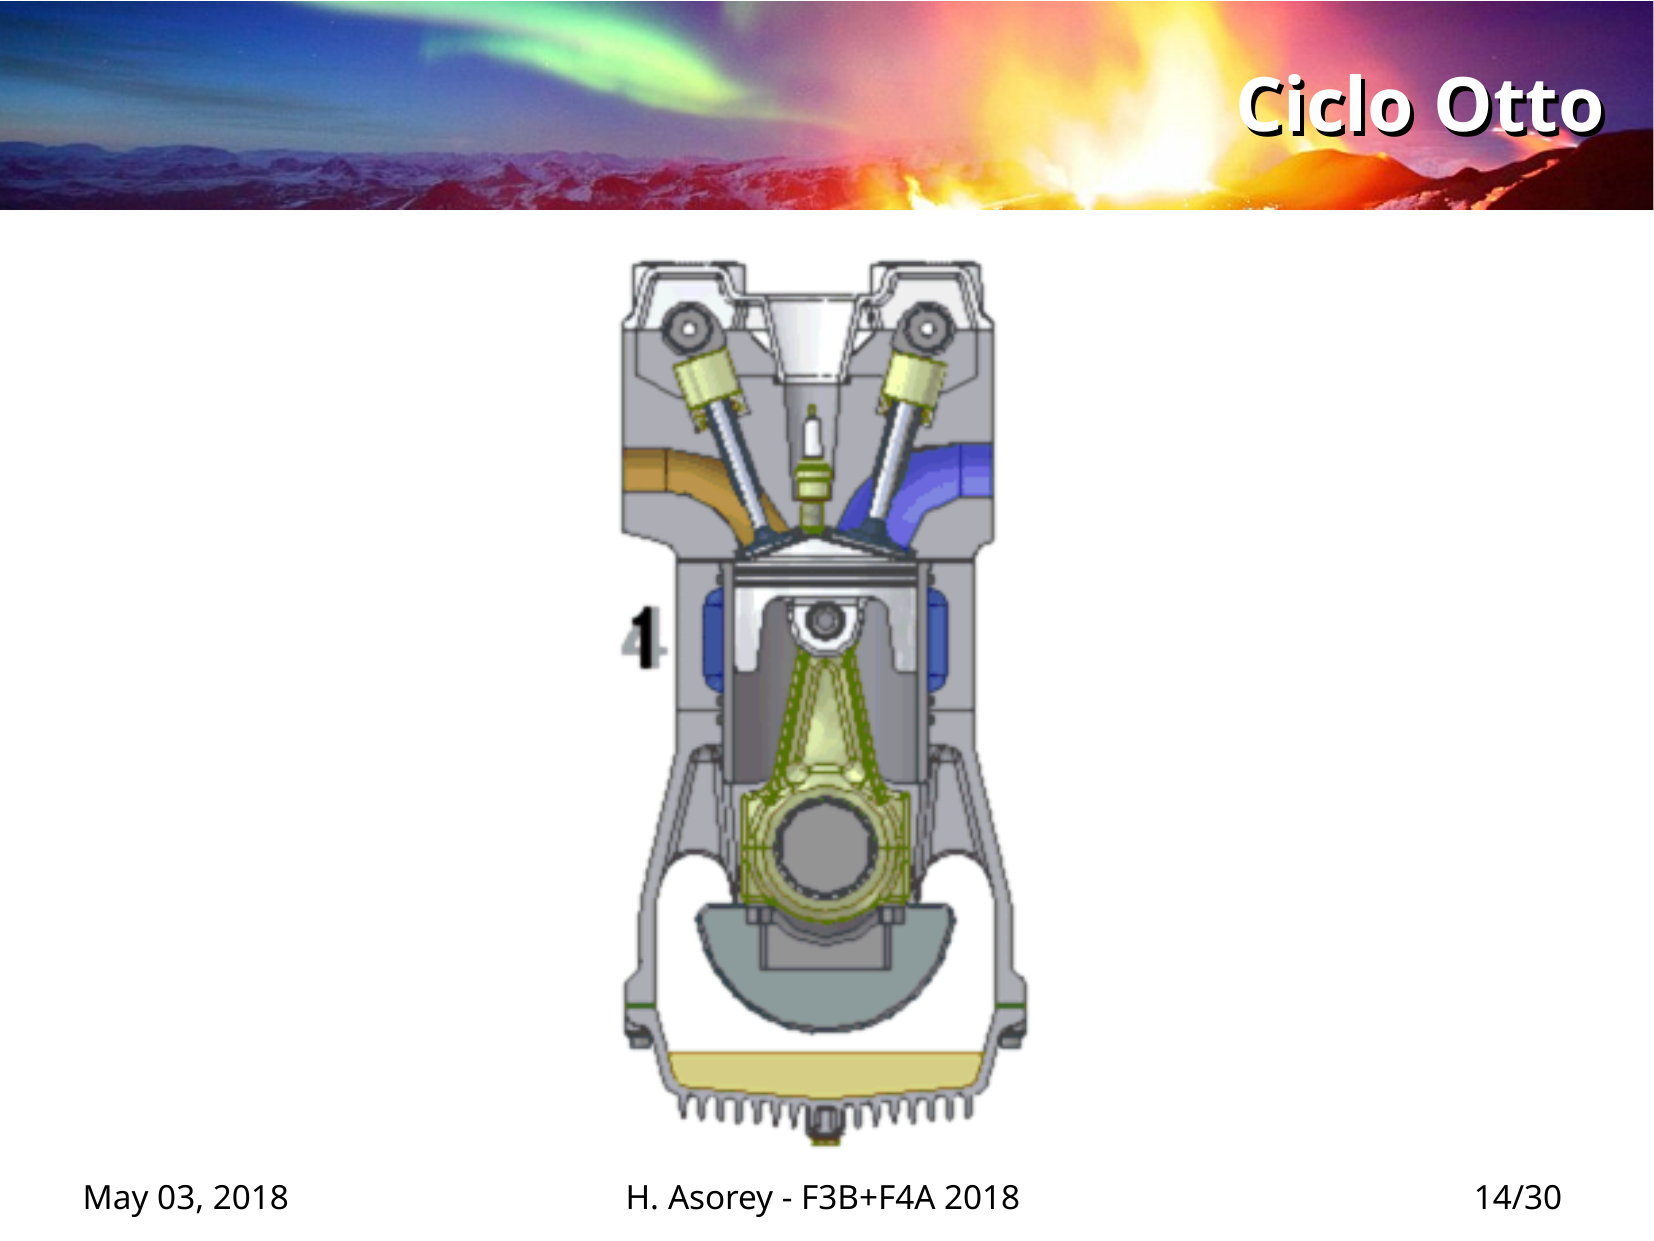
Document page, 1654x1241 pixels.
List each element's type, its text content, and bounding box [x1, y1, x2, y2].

picture [0, 1, 1654, 210]
title Ciclo Otto [45, 15, 1606, 191]
picture [617, 254, 1033, 1156]
